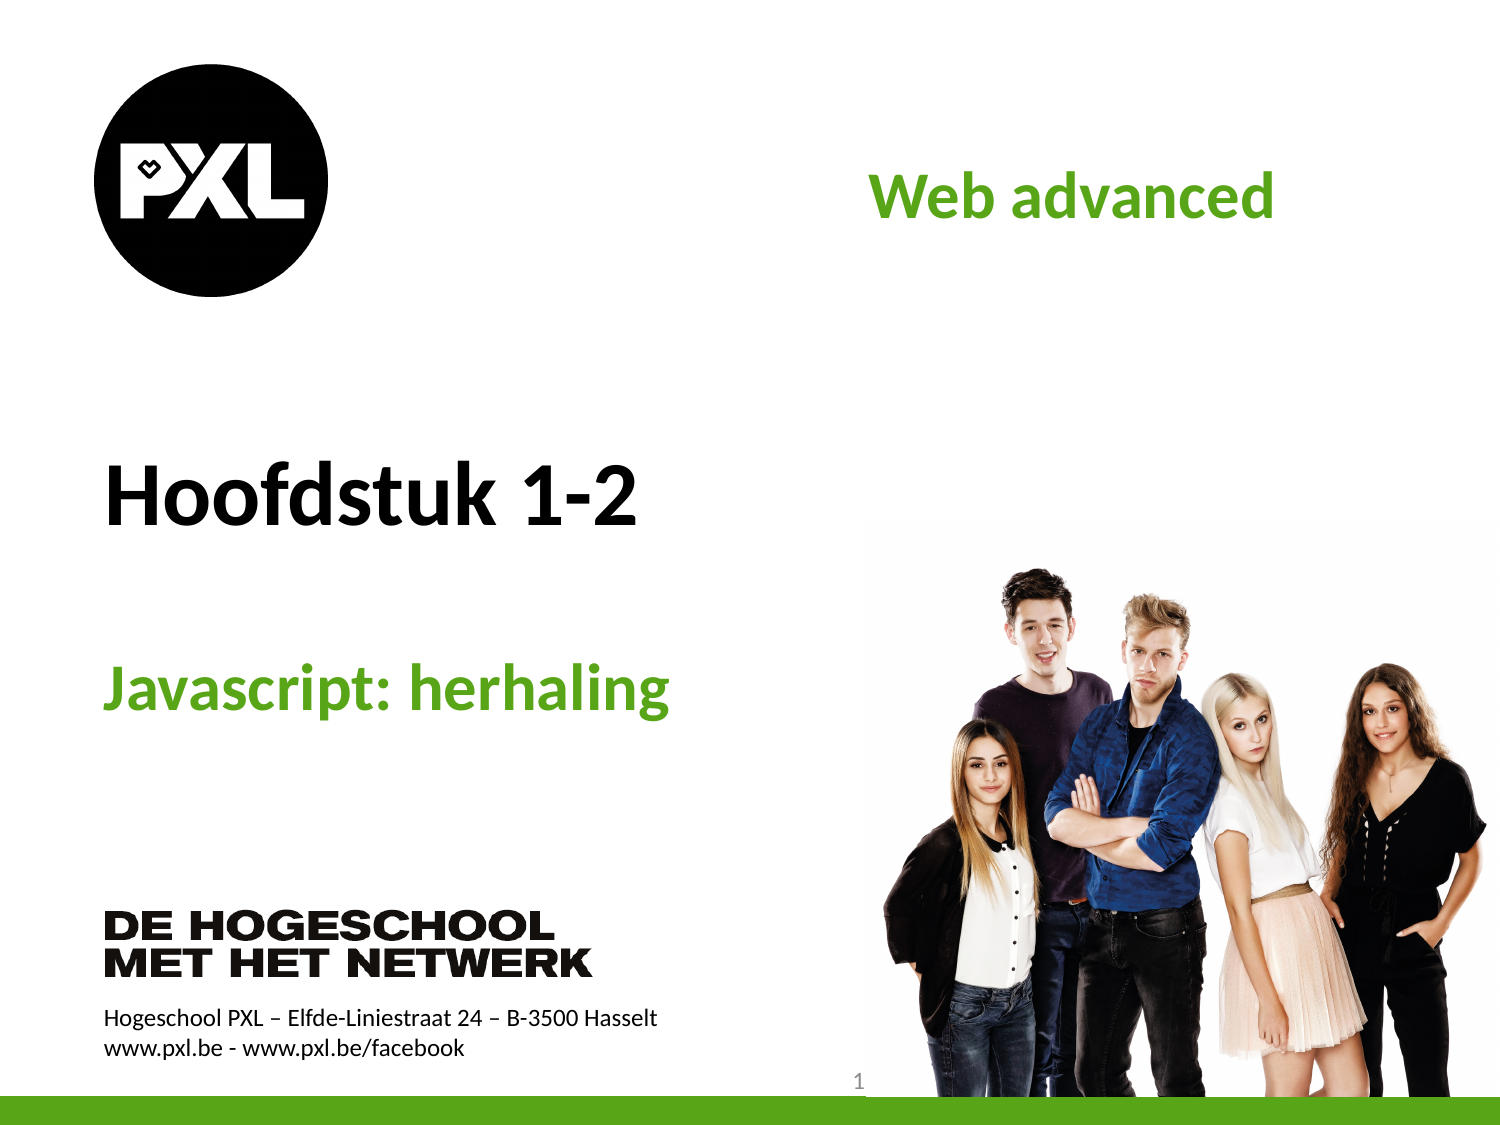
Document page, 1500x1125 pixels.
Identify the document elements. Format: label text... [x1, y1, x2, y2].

text_box Javascript: herhaling [88, 635, 878, 823]
picture [866, 520, 1500, 1097]
picture [105, 909, 593, 977]
picture [94, 64, 328, 297]
text_box Hoofdstuk 1-2 [89, 448, 780, 648]
text_box <number> [530, 1049, 880, 1110]
